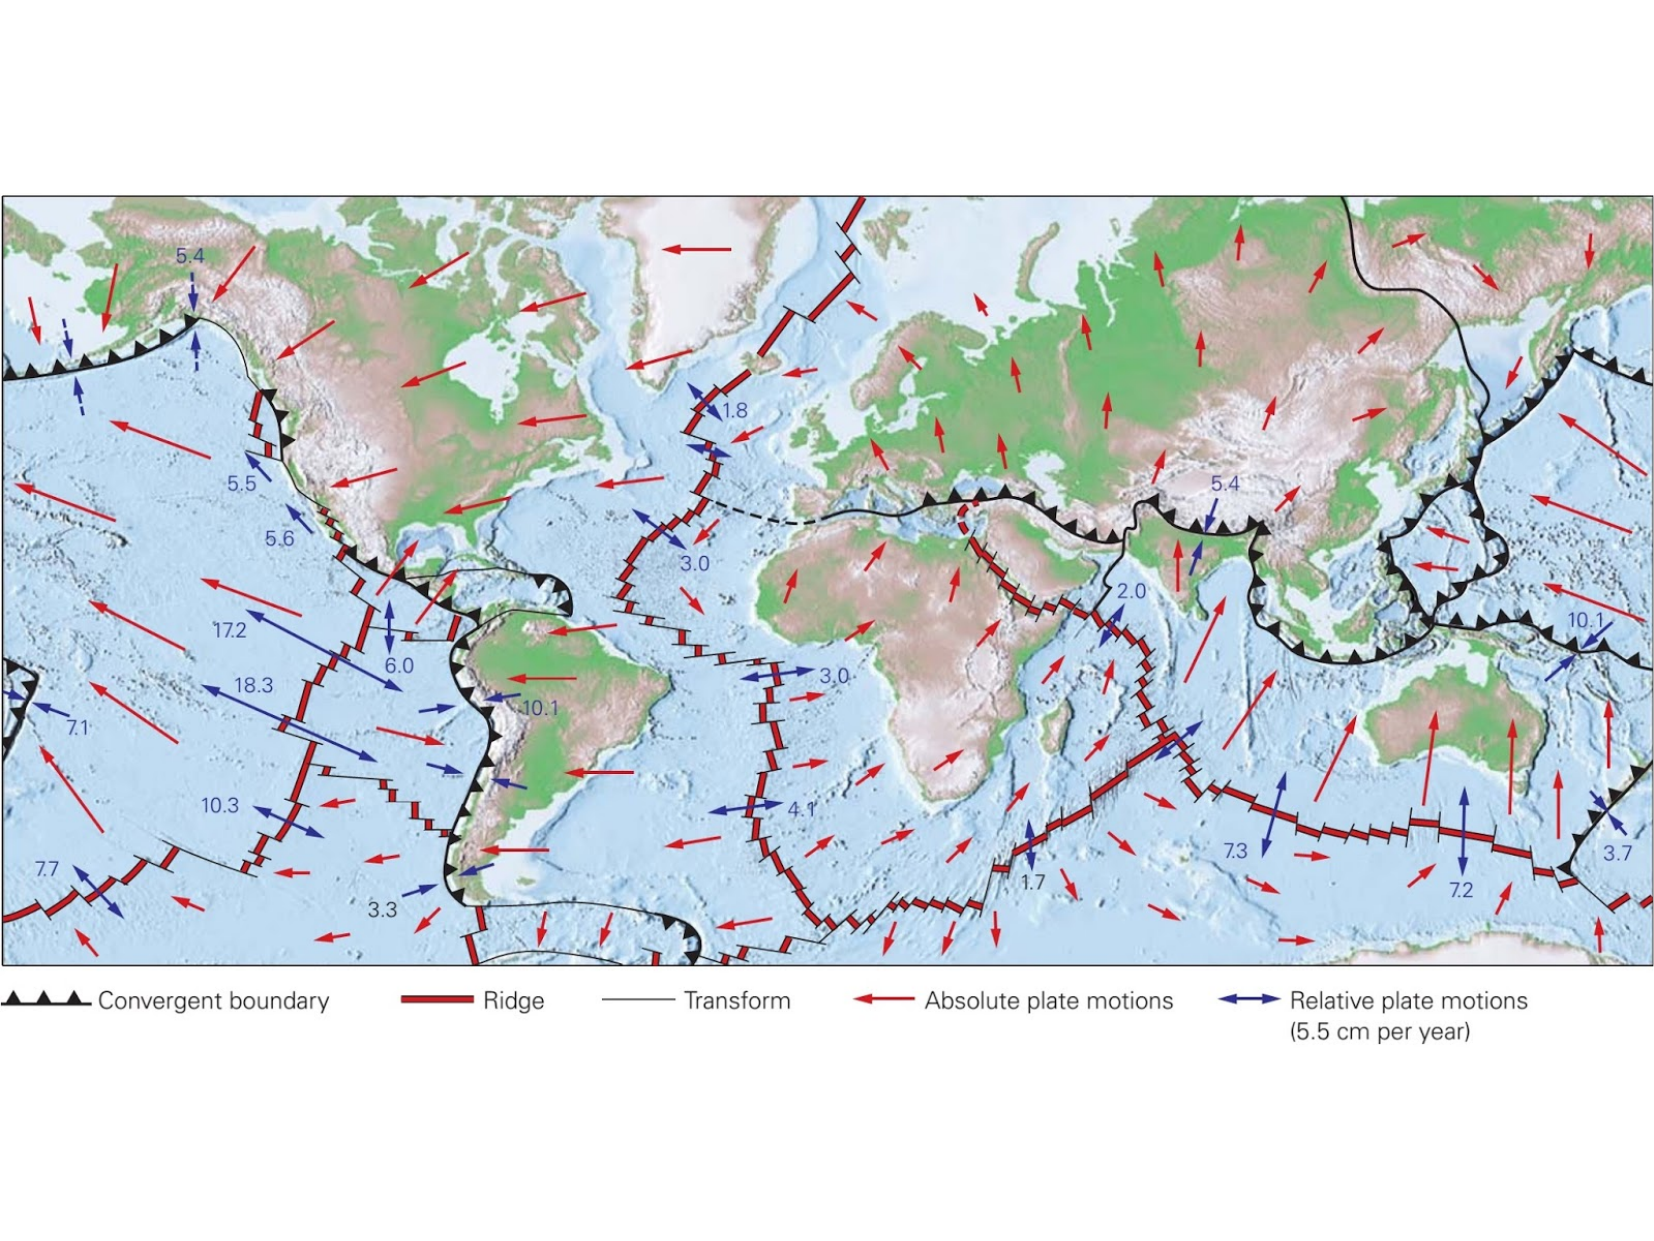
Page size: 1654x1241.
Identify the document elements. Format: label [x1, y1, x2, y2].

picture [0, 193, 1654, 1048]
